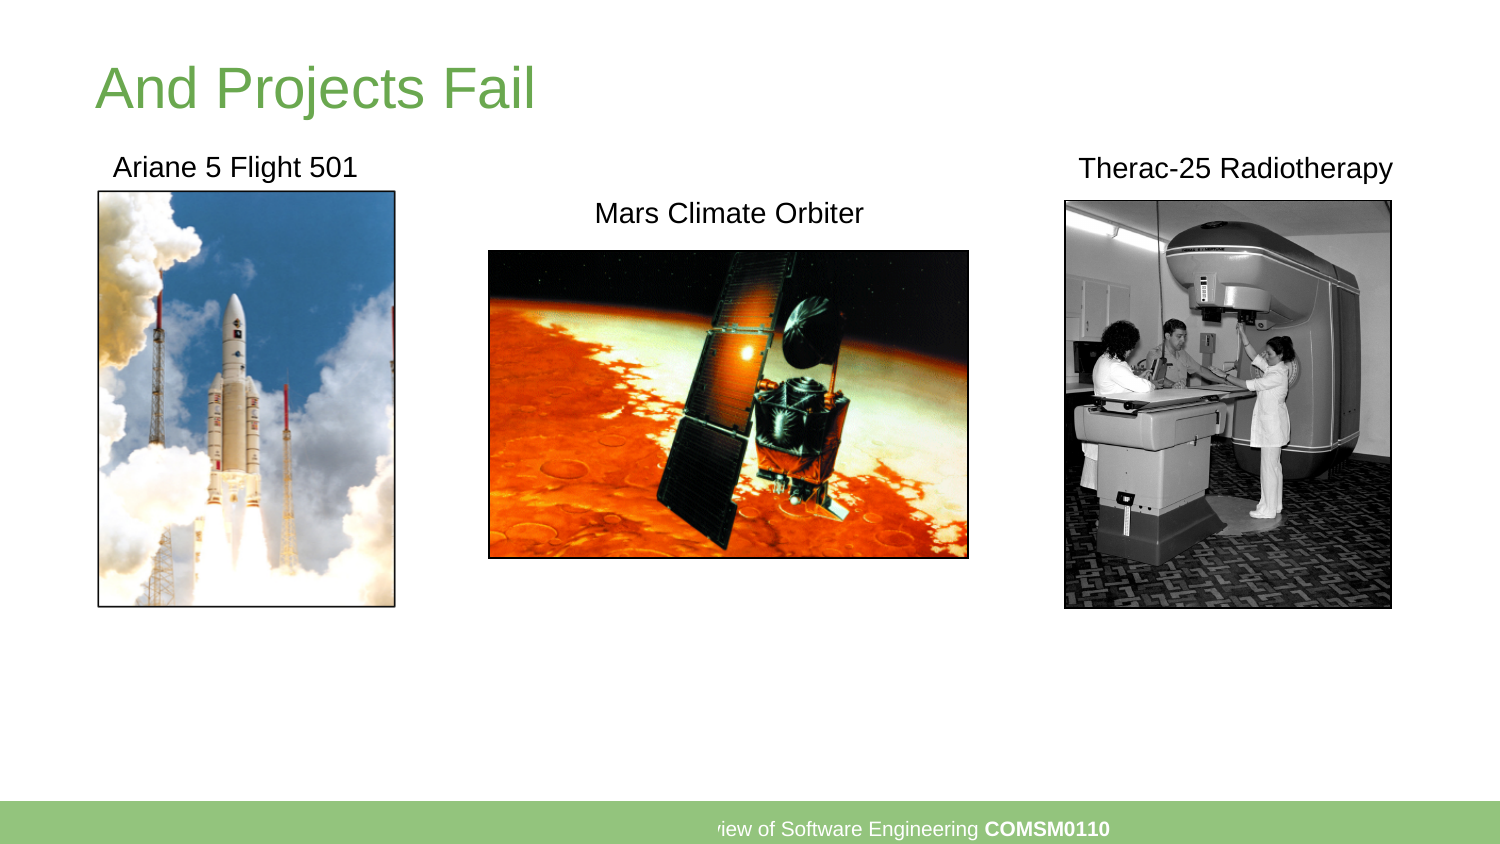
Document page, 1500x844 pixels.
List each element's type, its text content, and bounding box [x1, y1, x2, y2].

text_box Mars Climate Orbiter [579, 186, 881, 237]
text_box Ariane 5 Flight 501 [97, 141, 375, 190]
text_box Therac-25 Radiotherapy [1063, 141, 1409, 193]
title And Projects Fail [80, 35, 1479, 130]
picture [1065, 201, 1391, 608]
picture [489, 251, 968, 558]
picture [97, 190, 396, 608]
